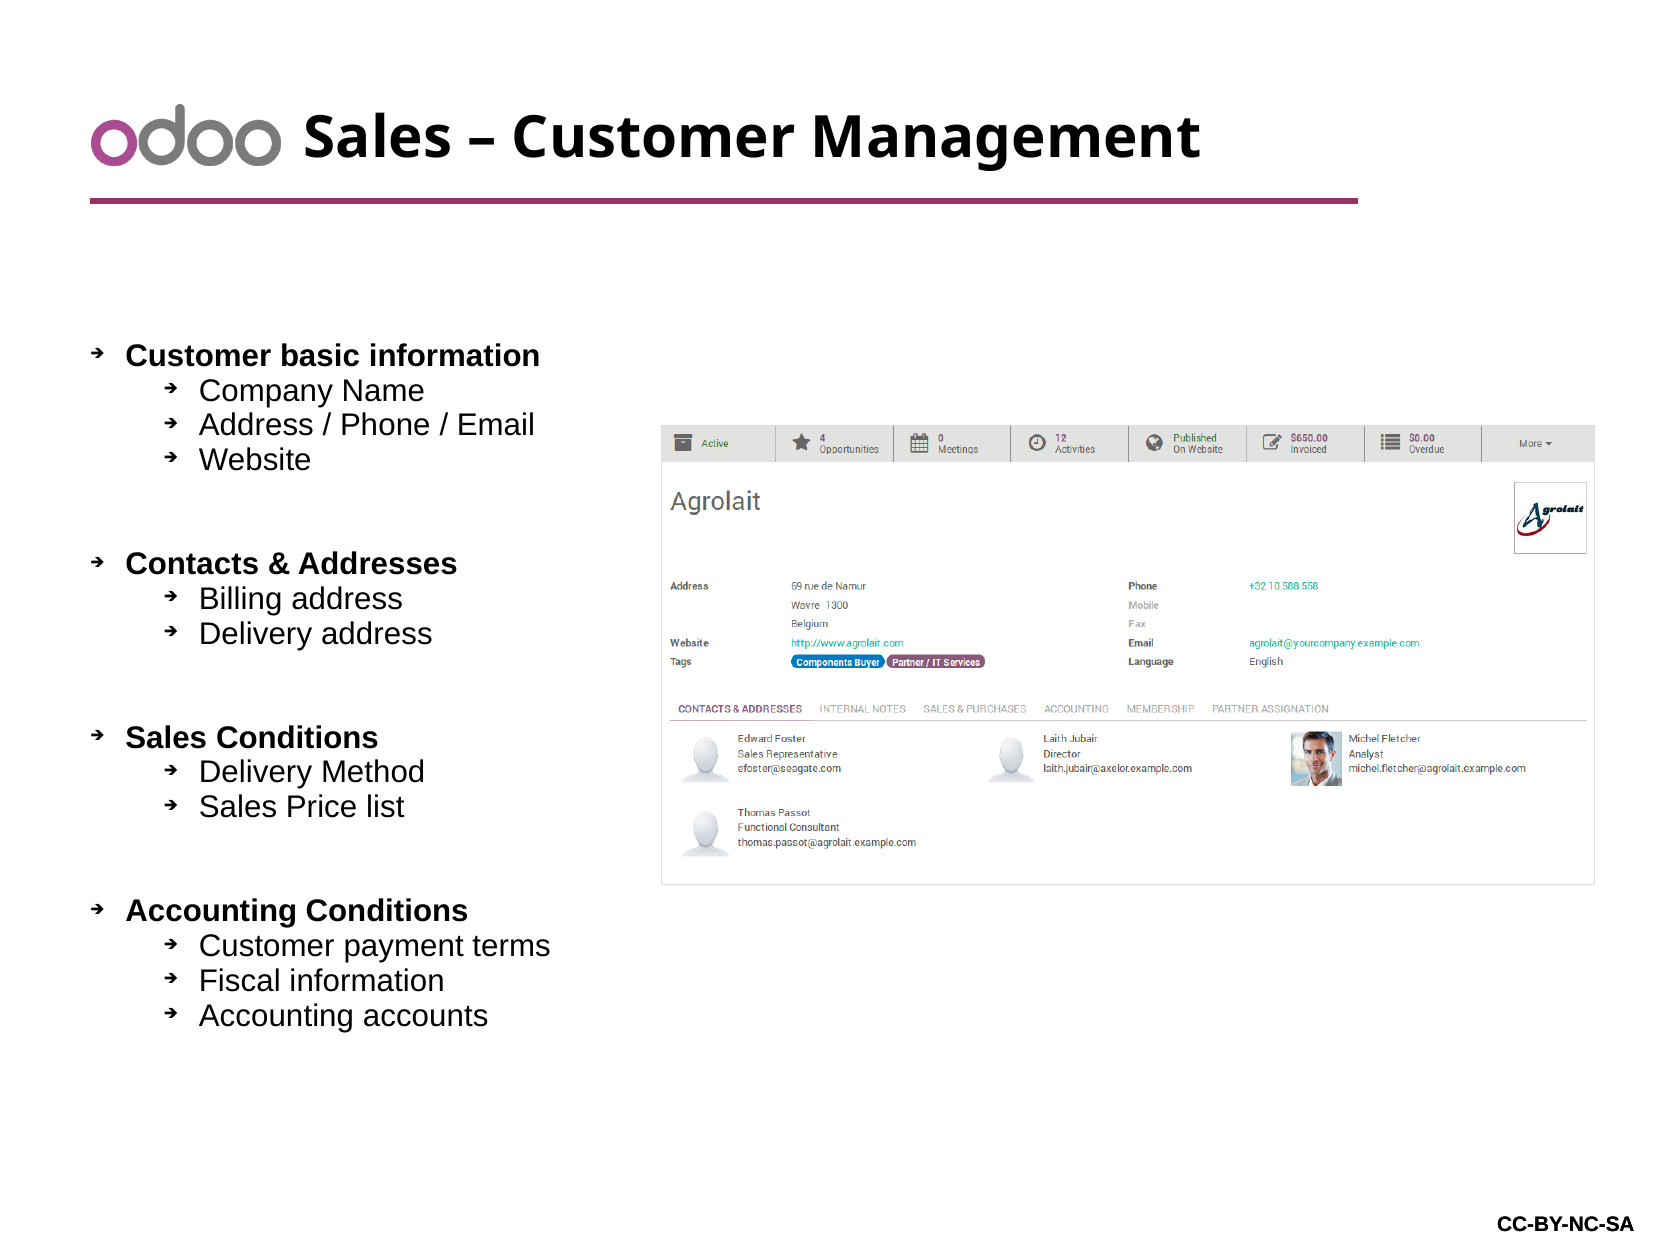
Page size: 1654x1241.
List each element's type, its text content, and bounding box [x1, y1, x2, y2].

text_box Customer basic information Company Name Address / Phone / Email Website Contacts & Addresses Billing address Delivery address Sales Conditions Delivery Method Sales Price list Accounting Conditions Customer payment terms Fiscal information Accounting accounts [75, 330, 615, 1075]
title Sales – Customer Management [303, 31, 1567, 239]
picture [91, 104, 281, 166]
text_box CC-BY-NC-SA [1482, 1204, 1654, 1241]
picture [661, 425, 1595, 885]
